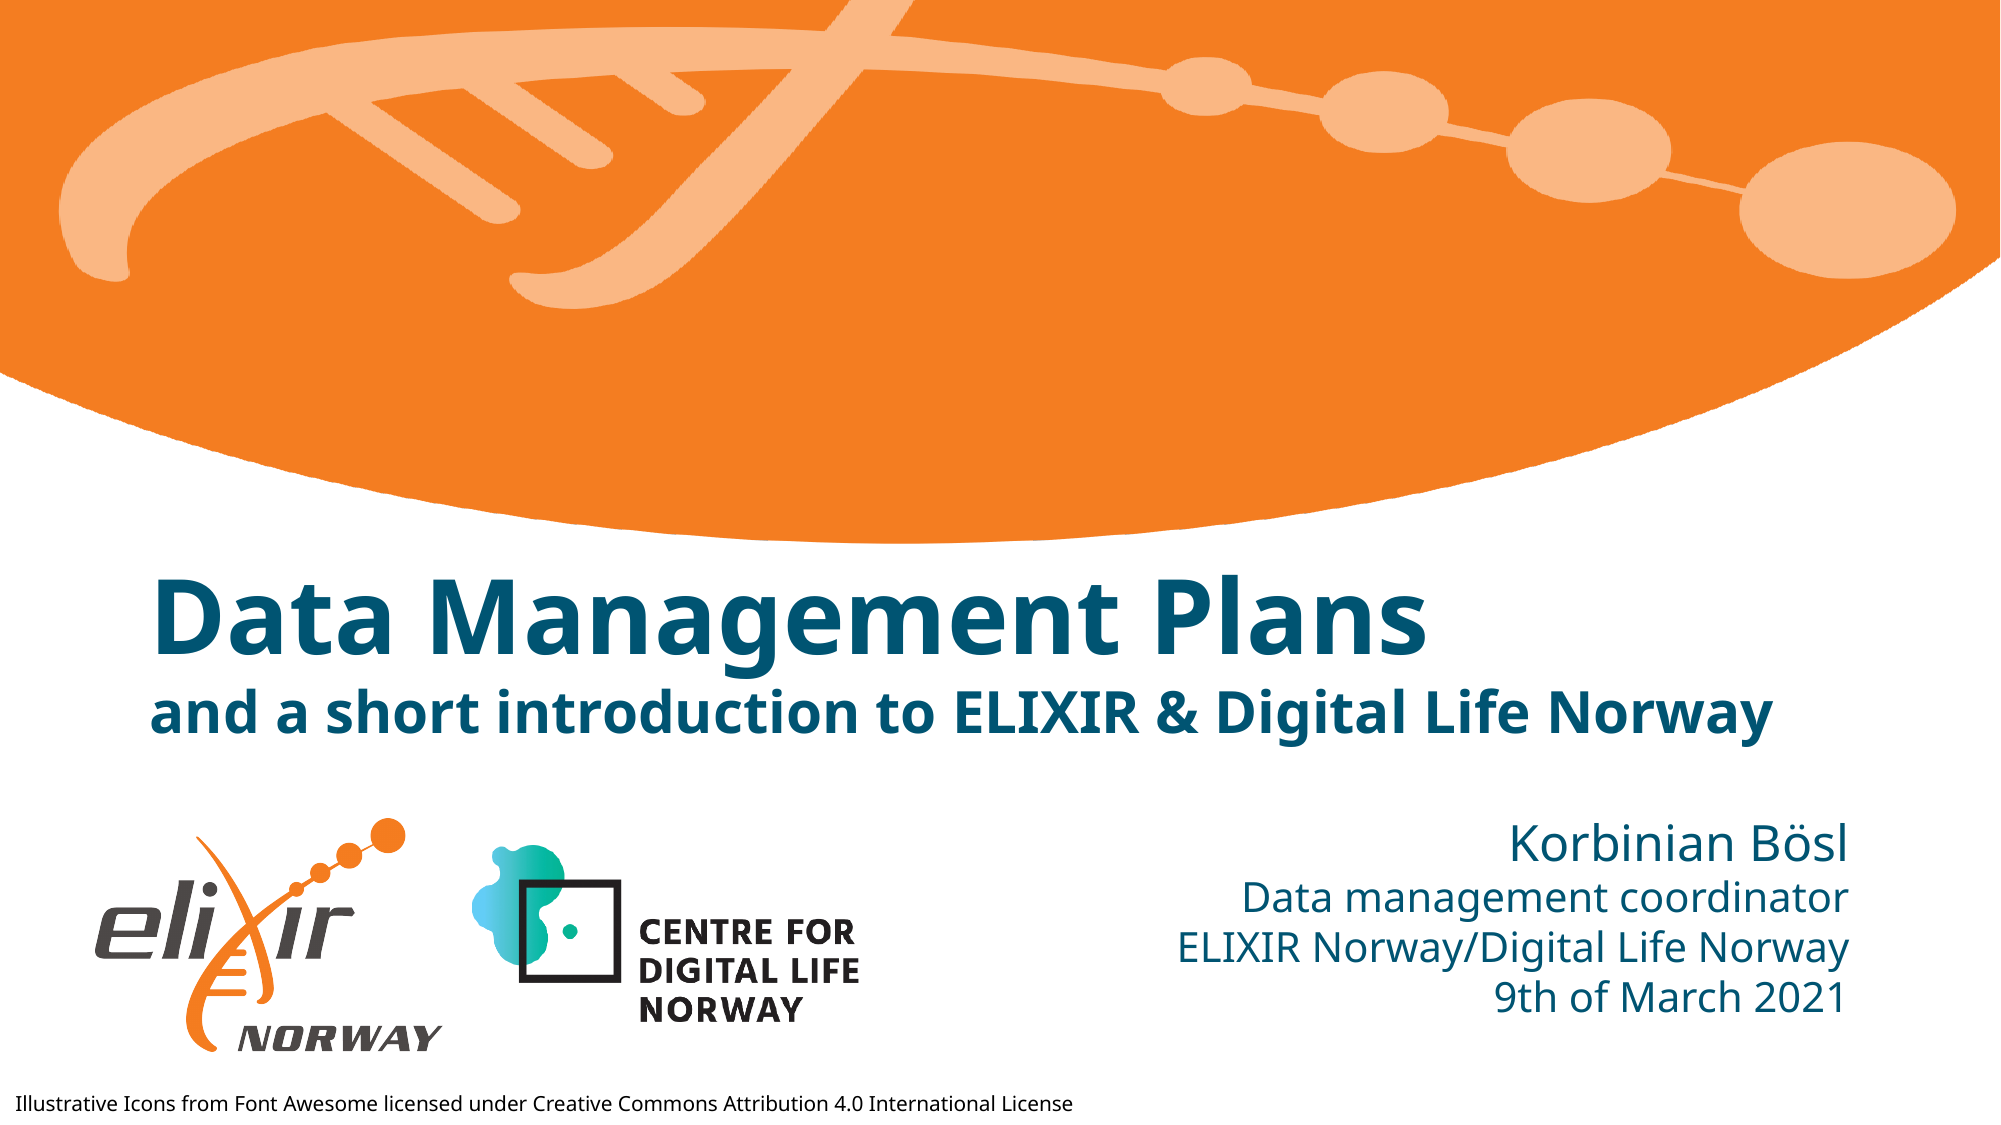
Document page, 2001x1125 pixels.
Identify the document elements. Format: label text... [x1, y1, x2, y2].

list Korbinian Bösl Data management coordinator ELIXIR Norway/Digital Life Norway 9th of March 2021 [1109, 751, 1850, 1008]
picture [95, 818, 443, 1052]
picture [472, 845, 864, 1028]
text_box Illustrative Icons from Font Awesome licensed under Creative Commons Attribution 4.0 International License [0, 1076, 1536, 1125]
title Data Management Plans and a short introduction to ELIXIR & Digital Life Norway [149, 550, 1850, 752]
